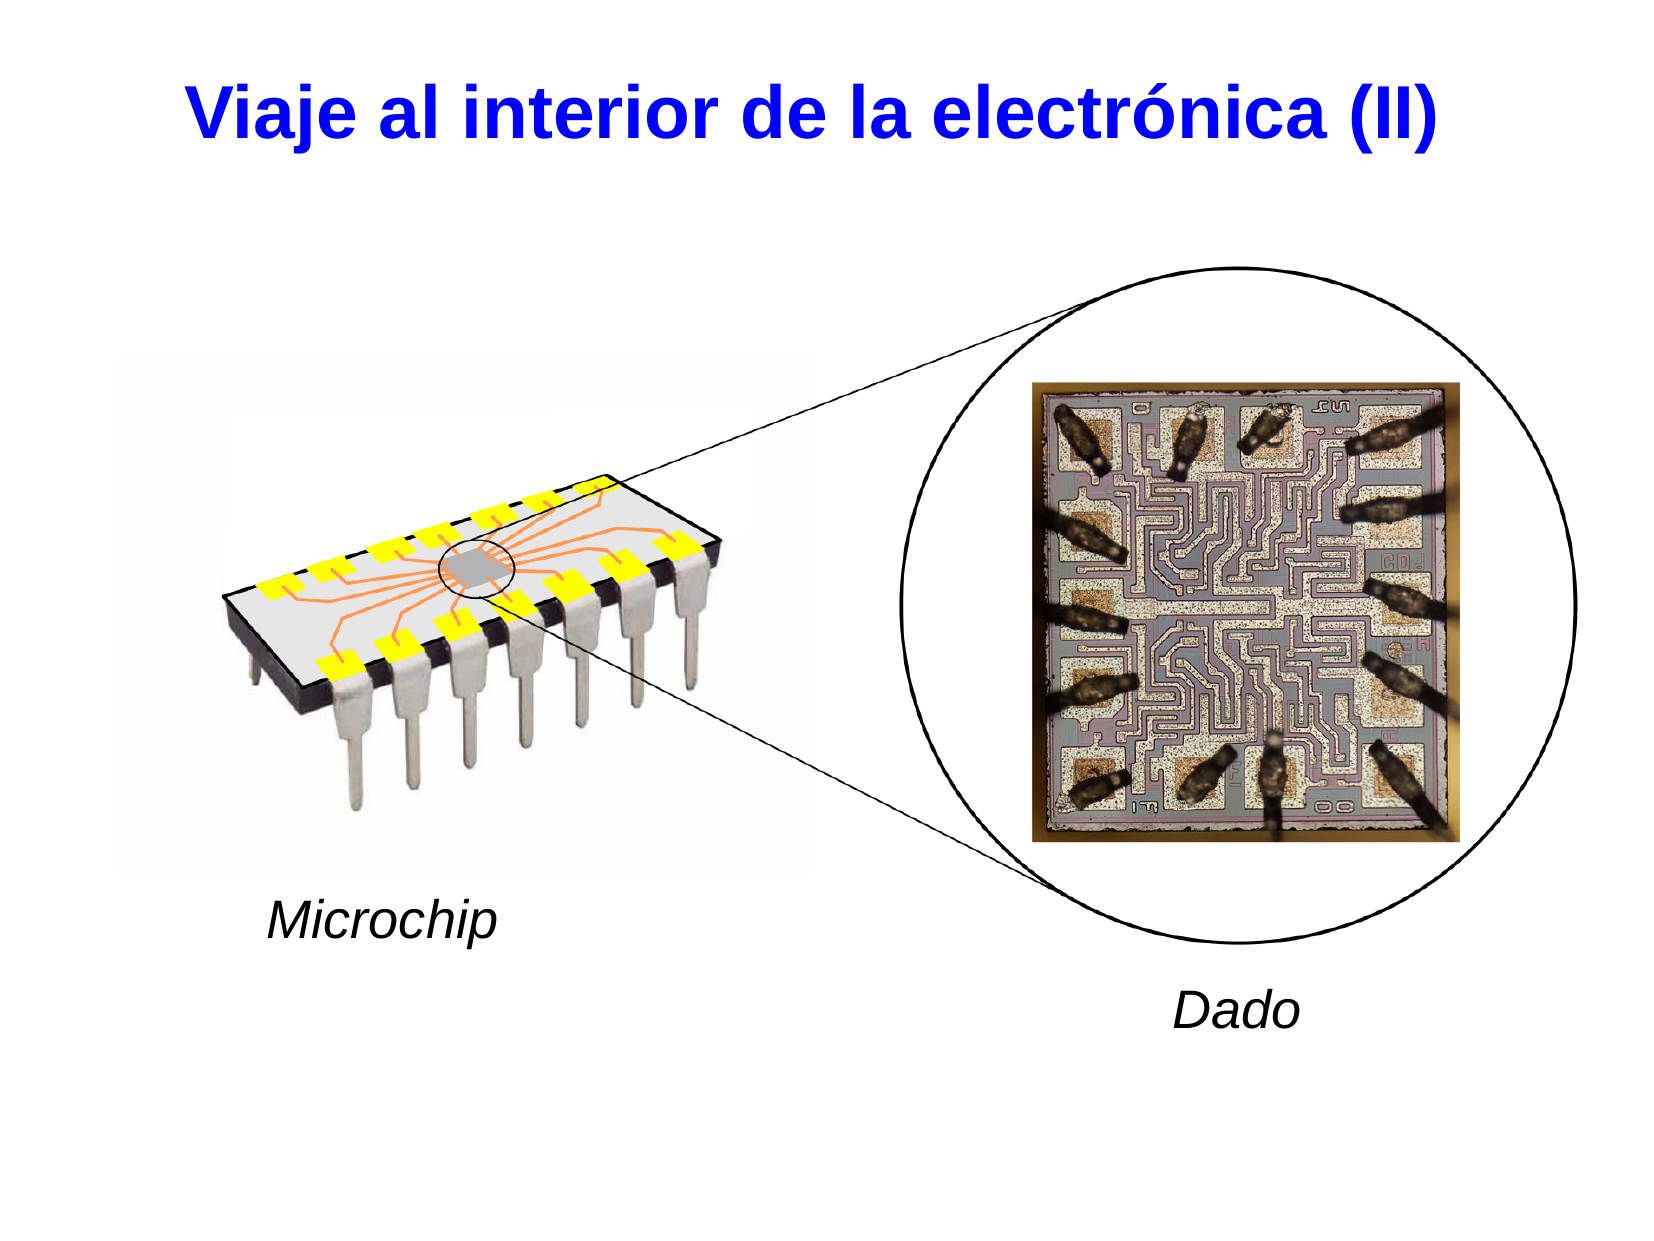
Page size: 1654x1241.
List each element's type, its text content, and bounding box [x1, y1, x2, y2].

text_box Microchip [120, 885, 646, 954]
text_box Viaje al interior de la electrónica (II) [64, 59, 1561, 166]
picture [90, 238, 1605, 976]
text_box Dado [975, 975, 1500, 1044]
